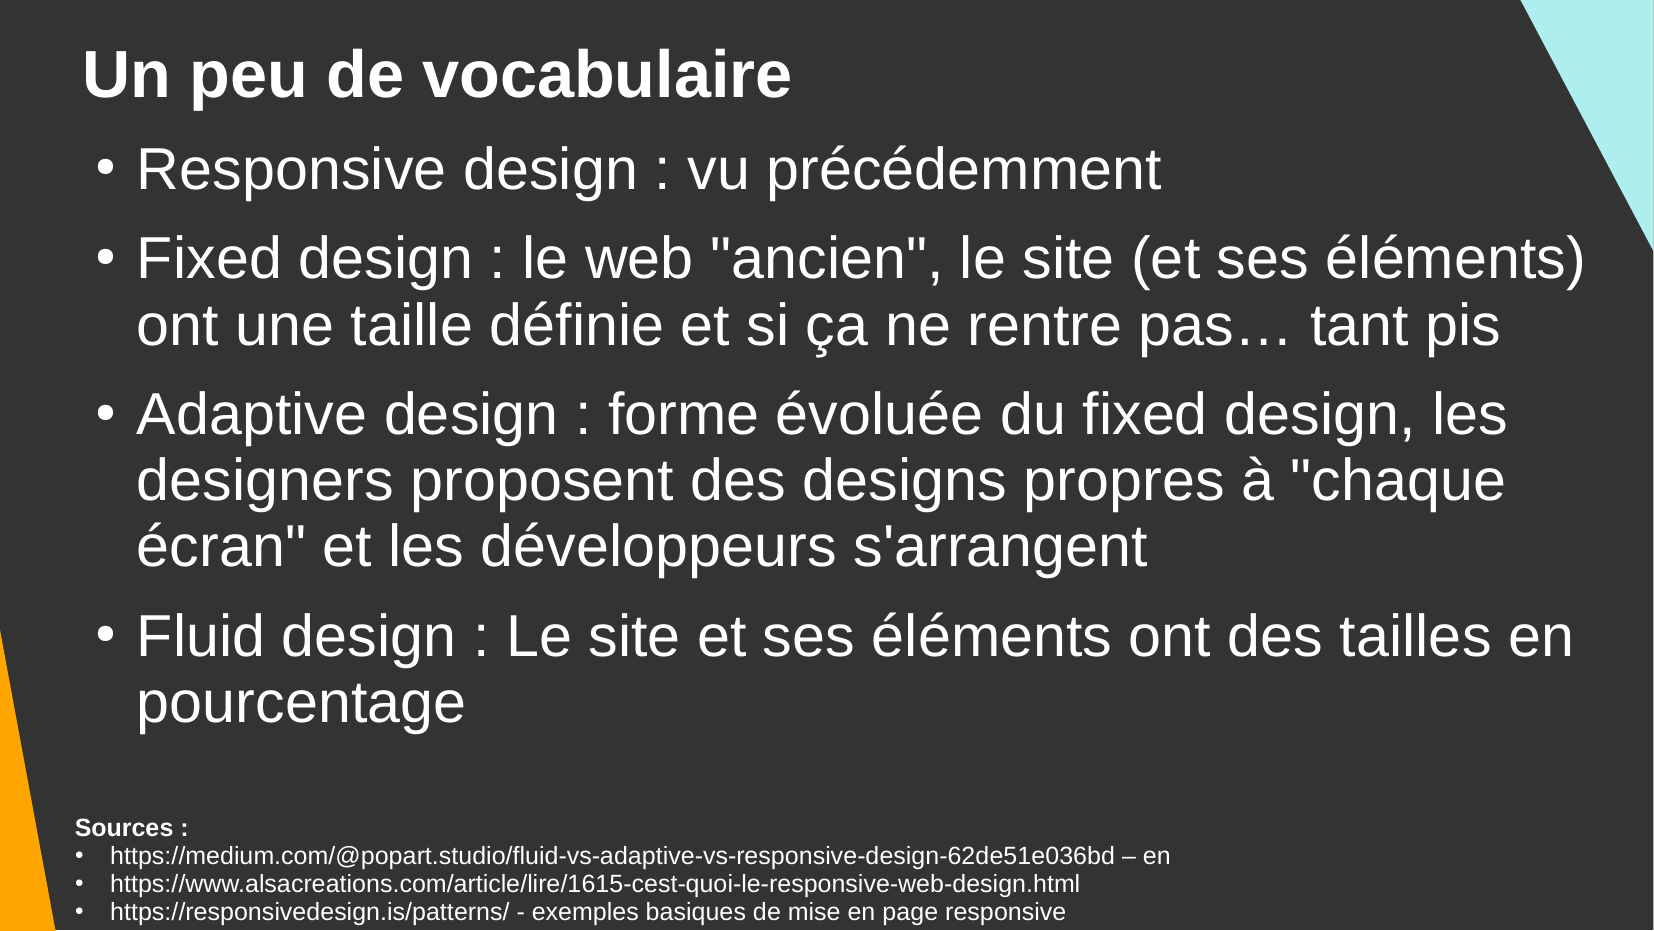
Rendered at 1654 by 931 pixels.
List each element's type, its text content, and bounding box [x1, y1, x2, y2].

title Un peu de vocabulaire [82, 37, 1571, 114]
list Responsive design : vu précédemment Fixed design : le web "ancien", le site (et ses éléments) ont une taille définie et si ça ne rentre pas… tant pis Adaptive design : forme évoluée du fixed design, les designers proposent des designs propres à "chaque écran" et les développeurs s'arrangent Fluid design : Le site et ses éléments ont des tailles en pourcentage [80, 135, 1605, 736]
text_box [1520, 0, 1654, 253]
text_box Sources : https://medium.com/@popart.studio/fluid-vs-adaptive-vs-responsive-design-62de51e036bd – en https://www.alsacreations.com/article/lire/1615-cest-quoi-le-responsive-web-design.html https://responsivedesign.is/patterns/ - exemples basiques de mise en page responsive [60, 806, 1546, 931]
text_box [0, 629, 56, 931]
